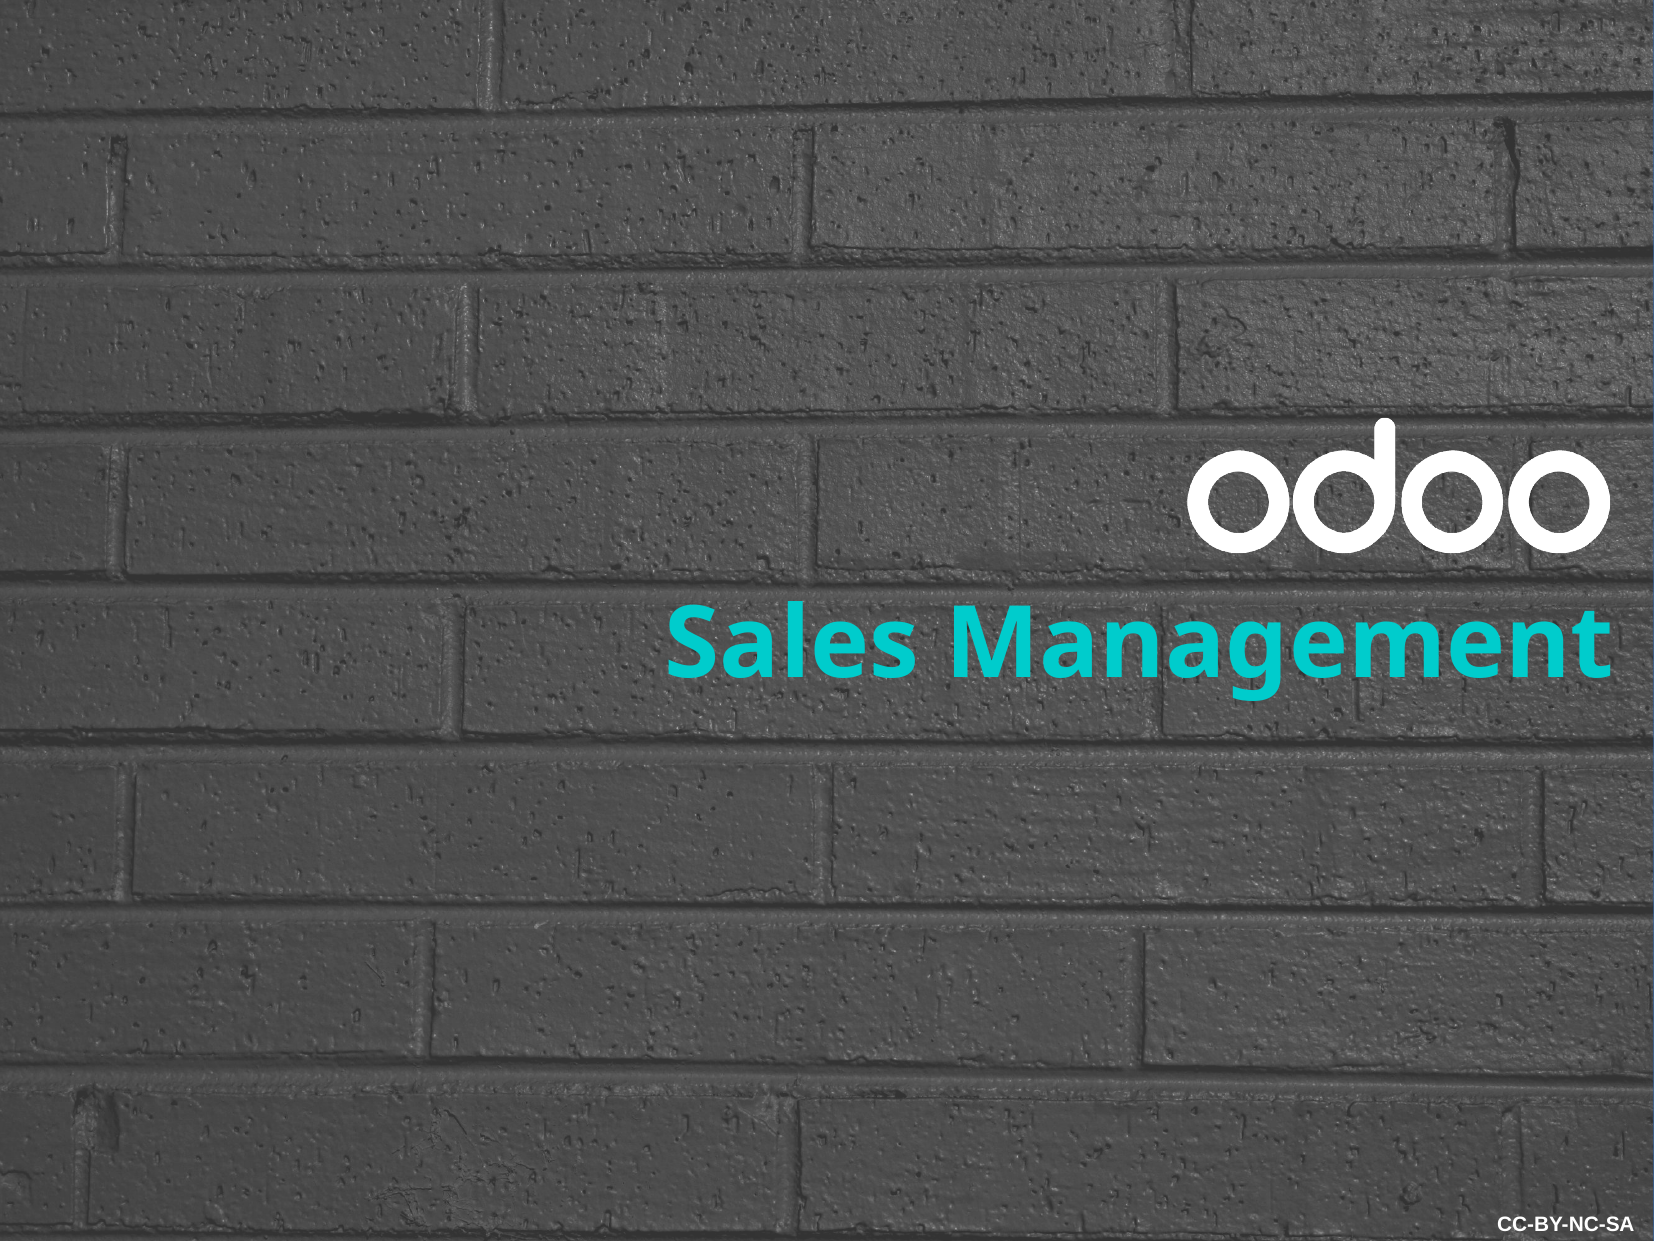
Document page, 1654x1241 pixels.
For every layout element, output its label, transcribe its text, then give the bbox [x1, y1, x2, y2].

text_box Sales Management [35, 562, 1630, 845]
text_box CC-BY-NC-SA [1482, 1204, 1654, 1241]
picture [0, 0, 1654, 1241]
